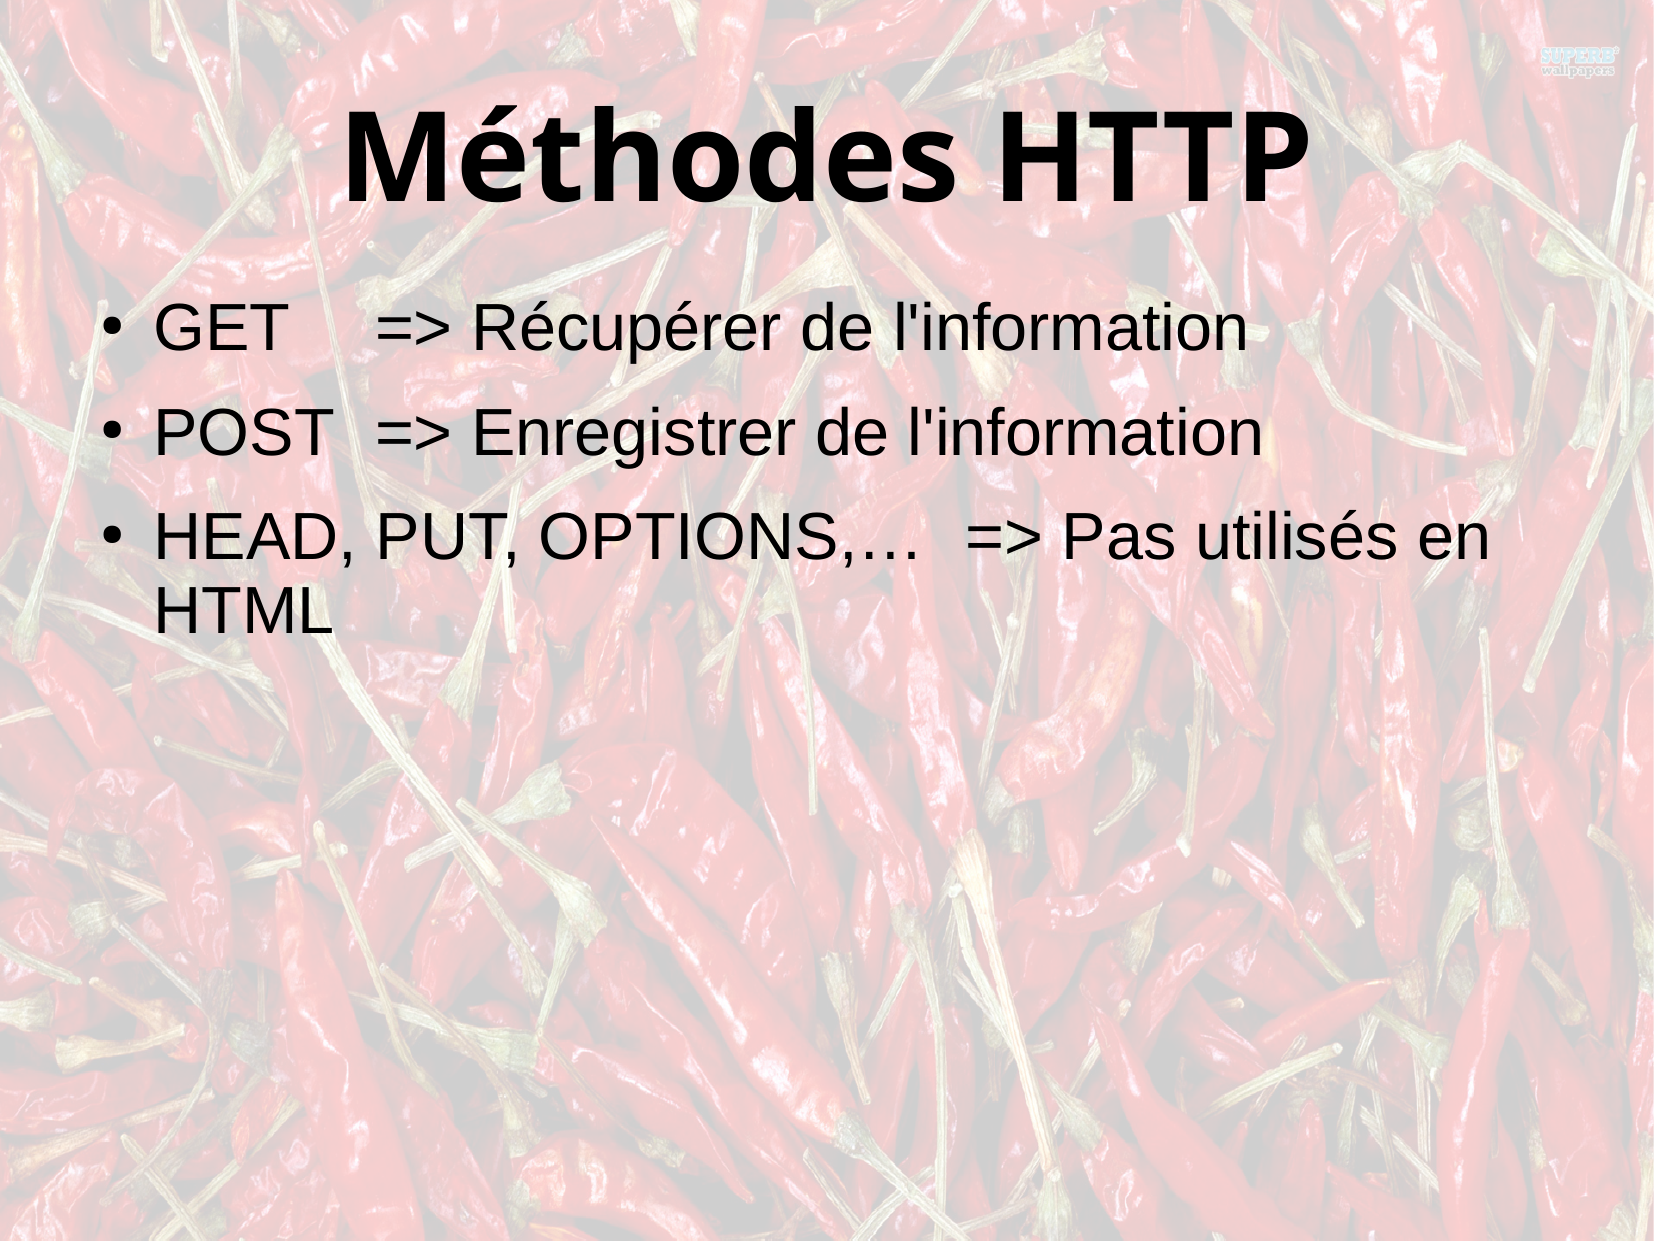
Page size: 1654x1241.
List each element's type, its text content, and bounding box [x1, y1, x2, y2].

picture [0, 0, 1654, 1241]
title Méthodes HTTP [82, 49, 1571, 257]
list GET => Récupérer de l'information POST => Enregistrer de l'information HEAD, PUT, OPTIONS,… => Pas utilisés en HTML [82, 290, 1571, 1010]
